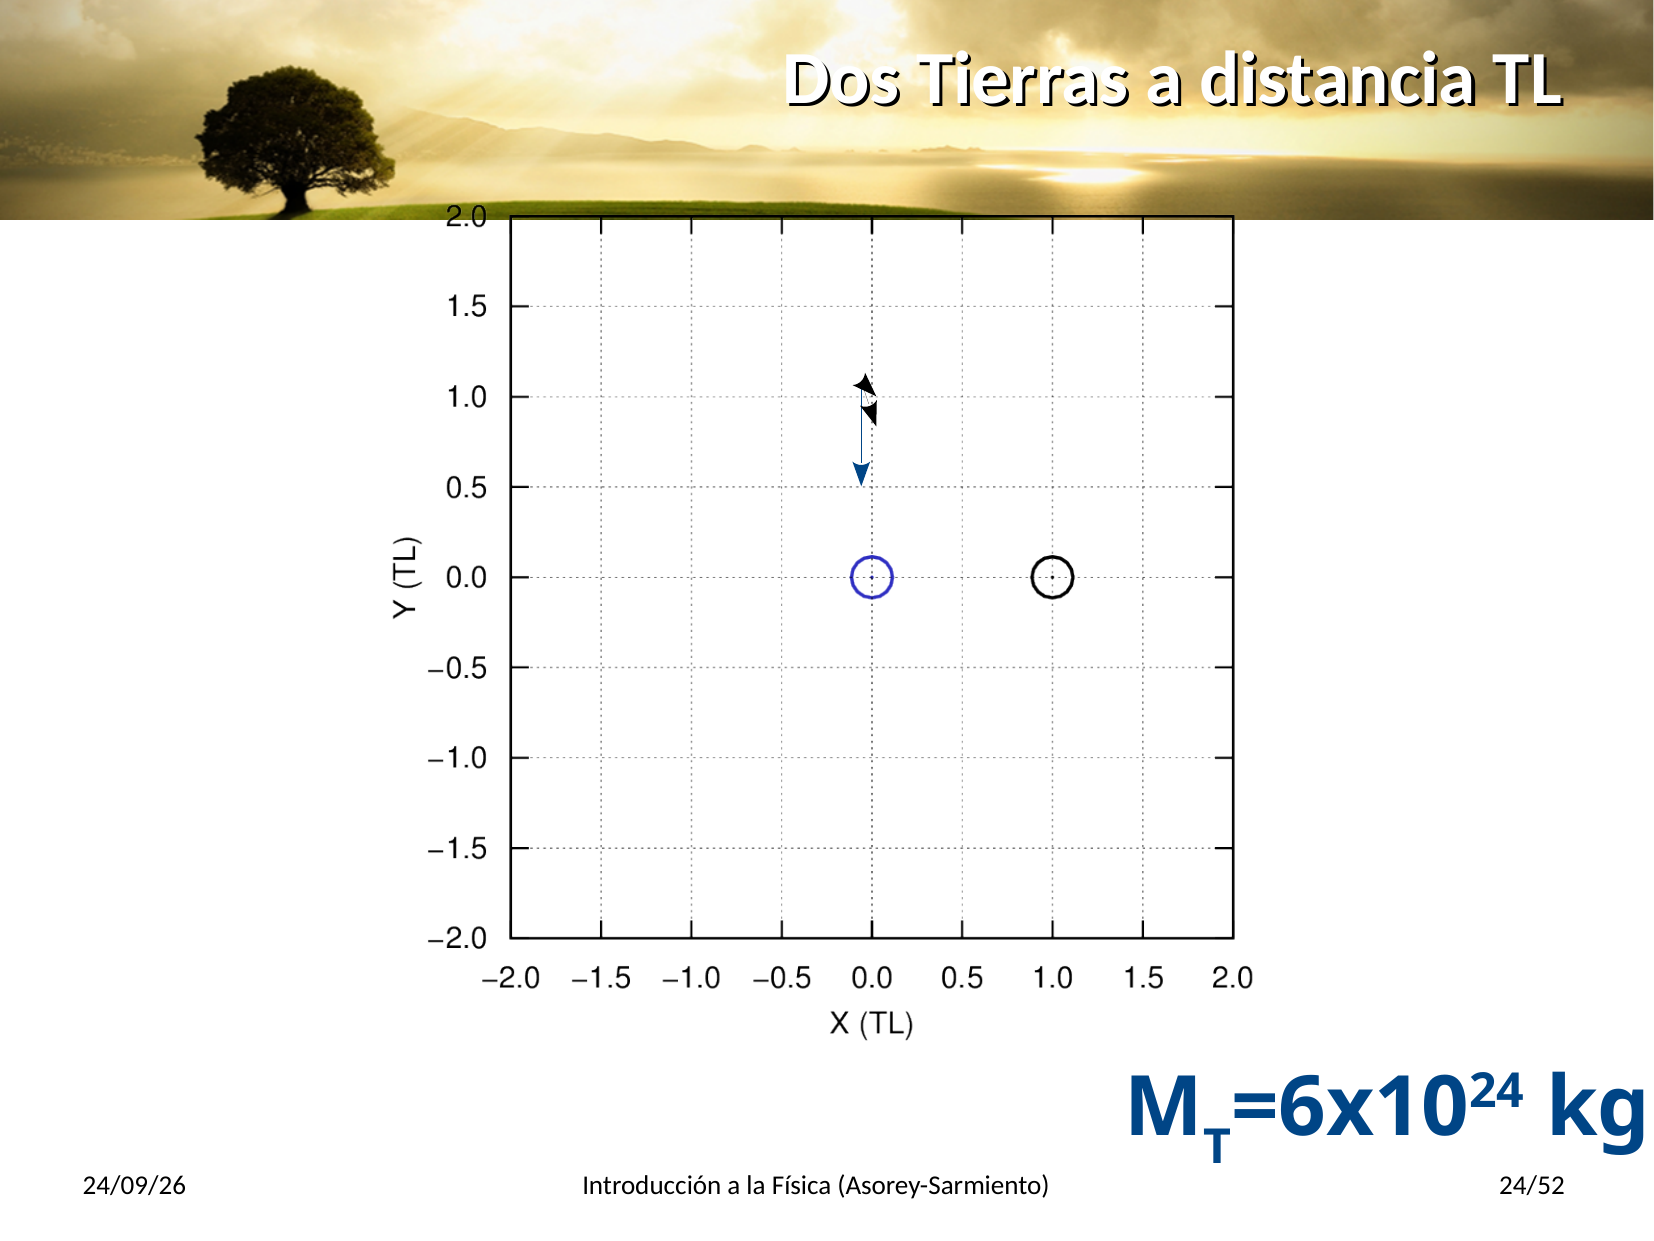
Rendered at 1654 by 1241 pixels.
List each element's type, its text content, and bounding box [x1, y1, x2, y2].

title Dos Tierras a distancia TL [75, 19, 1564, 151]
picture [0, 0, 1654, 1141]
text_box MT=6x1024 kg [1110, 1039, 1641, 1171]
